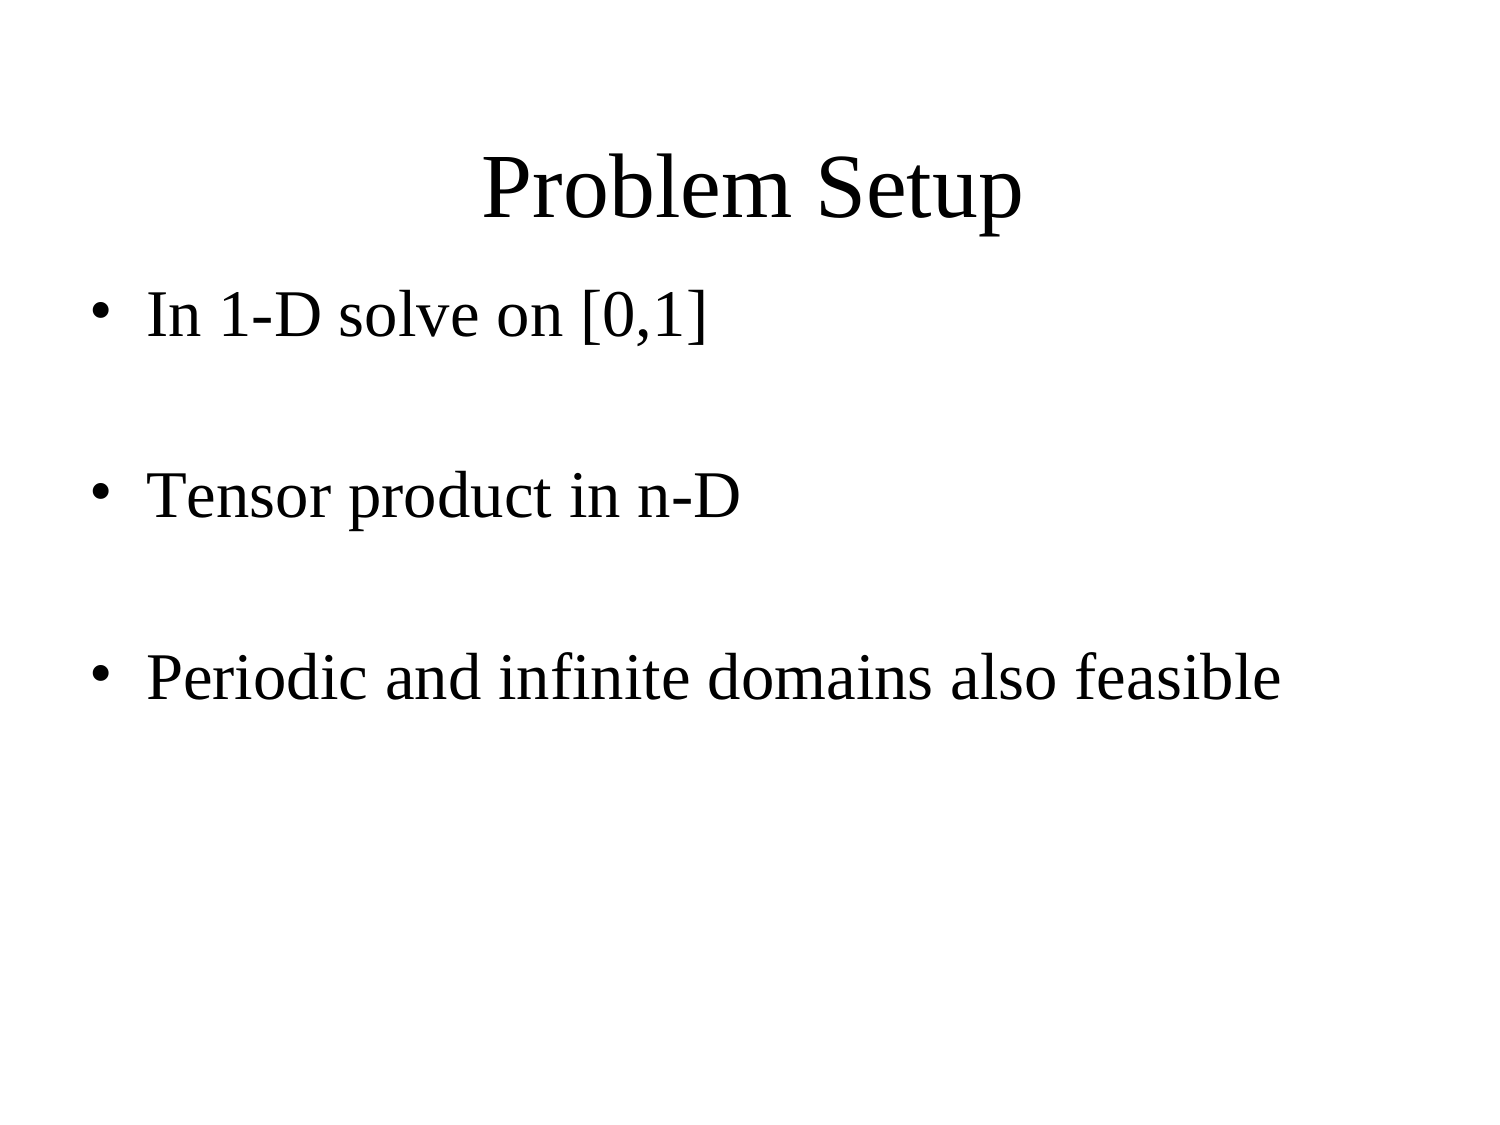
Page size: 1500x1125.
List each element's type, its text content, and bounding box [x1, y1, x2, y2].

title Problem Setup [99, 87, 1375, 262]
list In 1-D solve on [0,1] Tensor product in n-D Periodic and infinite domains also feasible [75, 262, 1426, 890]
